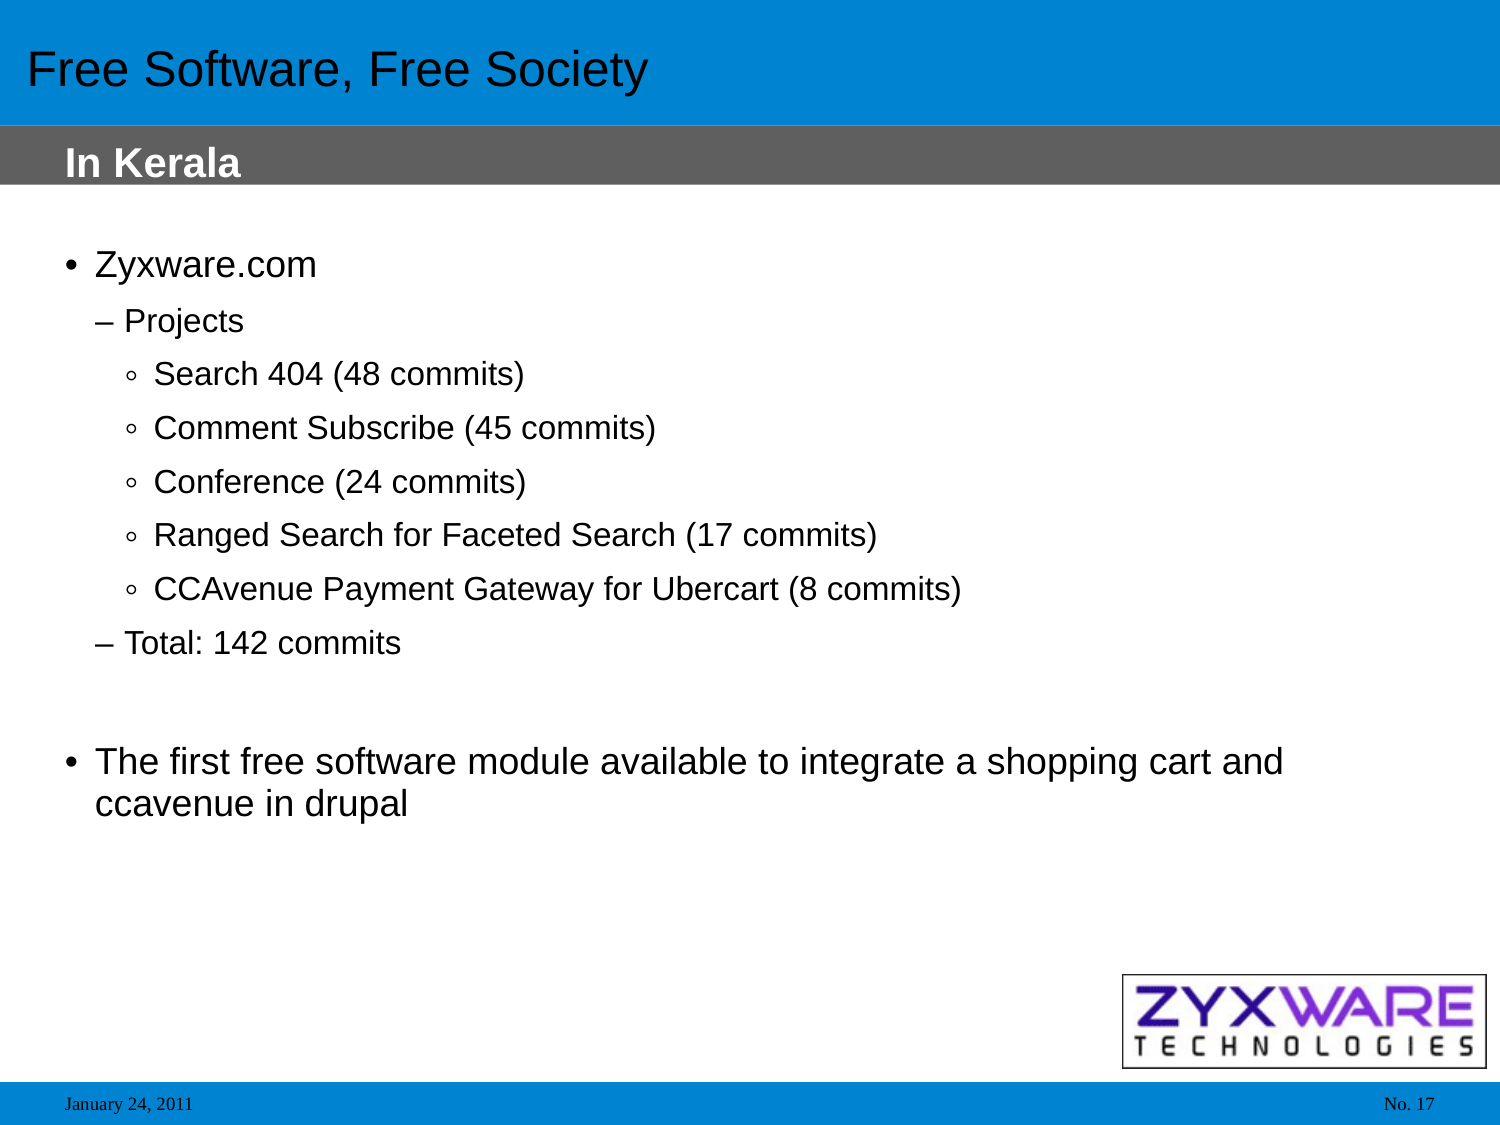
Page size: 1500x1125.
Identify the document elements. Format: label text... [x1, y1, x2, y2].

picture [1122, 974, 1487, 1069]
list Zyxware.com Projects Search 404 (48 commits) Comment Subscribe (45 commits) Conference (24 commits) Ranged Search for Faceted Search (17 commits) CCAvenue Payment Gateway for Ubercart (8 commits) Total: 142 commits The first free software module available to integrate a shopping cart and ccavenue in drupal [64, 243, 1436, 972]
title In Kerala [64, 139, 1436, 187]
